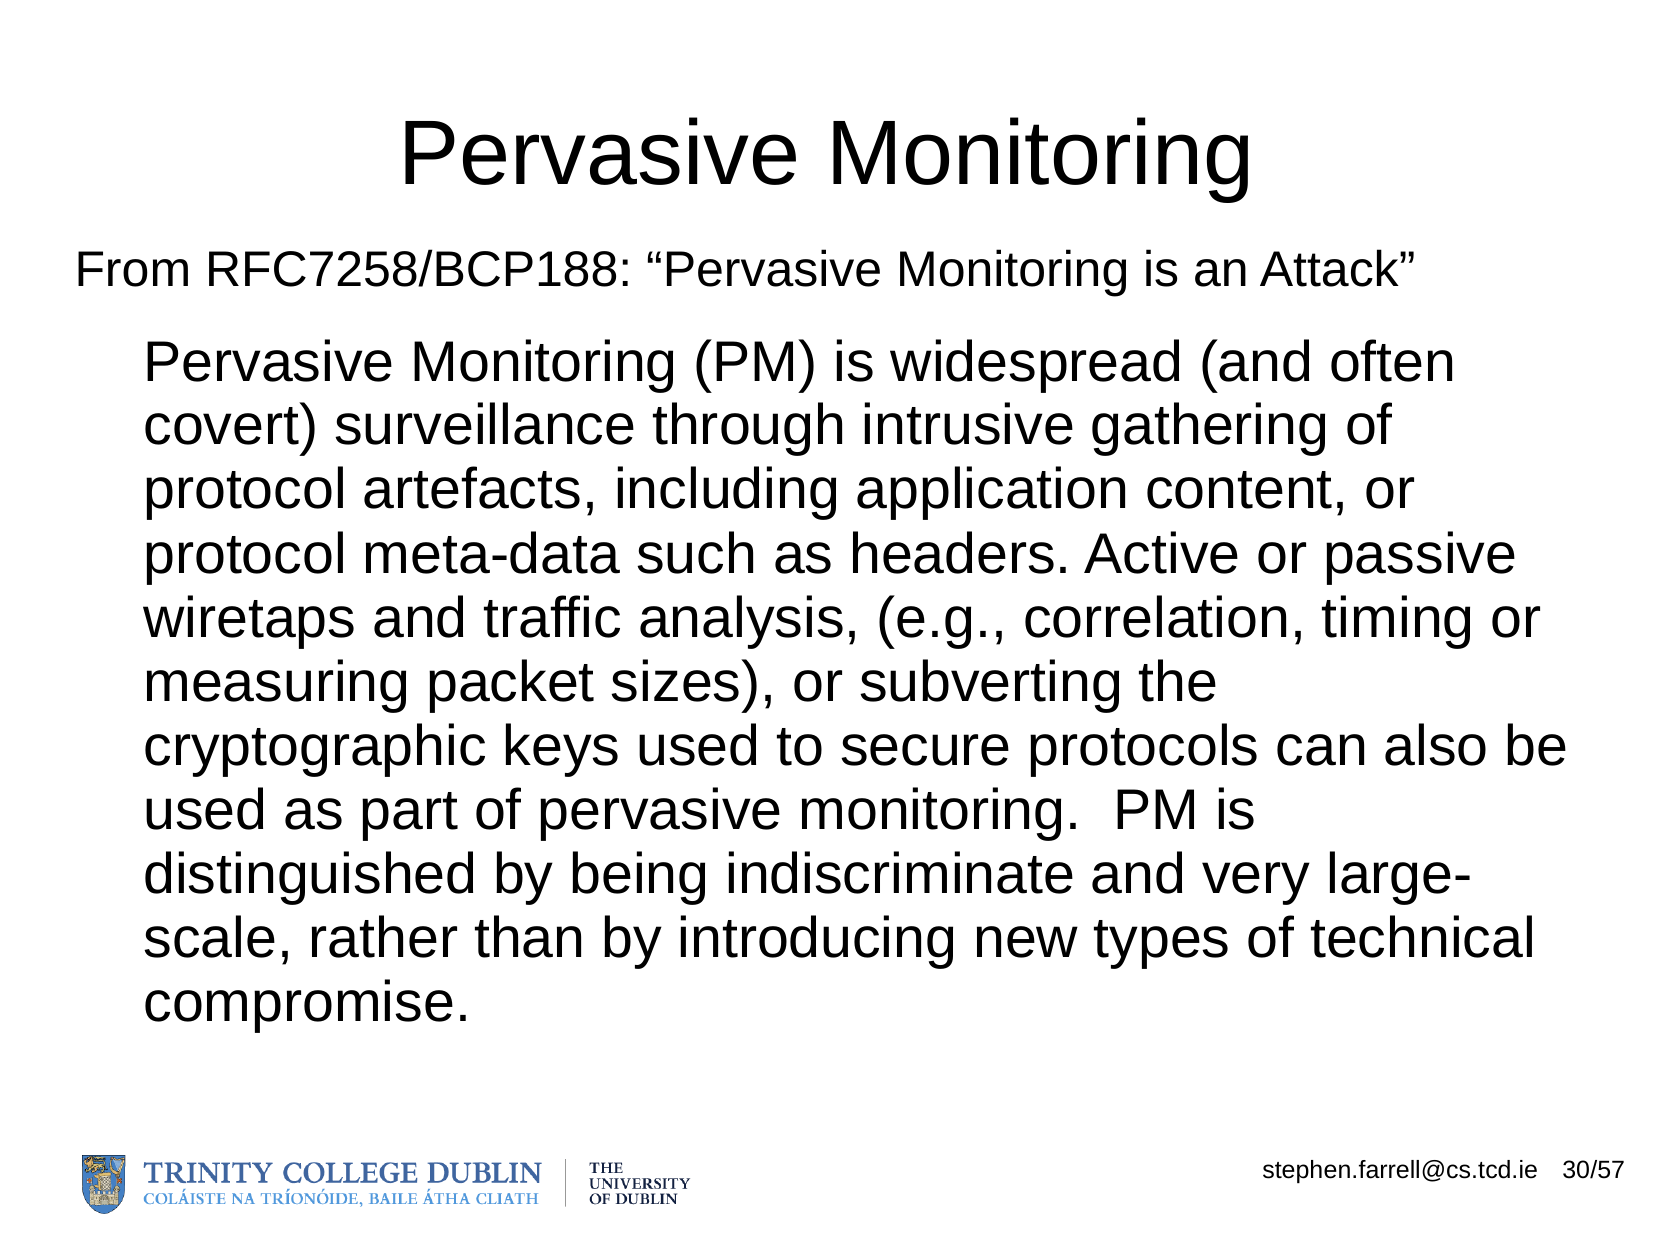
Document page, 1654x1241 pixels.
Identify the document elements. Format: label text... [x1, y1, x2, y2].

title Pervasive Monitoring [82, 49, 1571, 257]
picture [82, 1155, 694, 1214]
text_box From RFC7258/BCP188: “Pervasive Monitoring is an Attack” [59, 234, 1432, 306]
list Pervasive Monitoring (PM) is widespread (and often covert) surveillance through intrusive gathering of protocol artefacts, including application content, or protocol meta-data such as headers. Active or passive wiretaps and traffic analysis, (e.g., correlation, timing or measuring packet sizes), or subverting the cryptographic keys used to secure protocols can also be used as part of pervasive monitoring. PM is distinguished by being indiscriminate and very large-scale, rather than by introducing new types of technical compromise. [82, 329, 1571, 1049]
